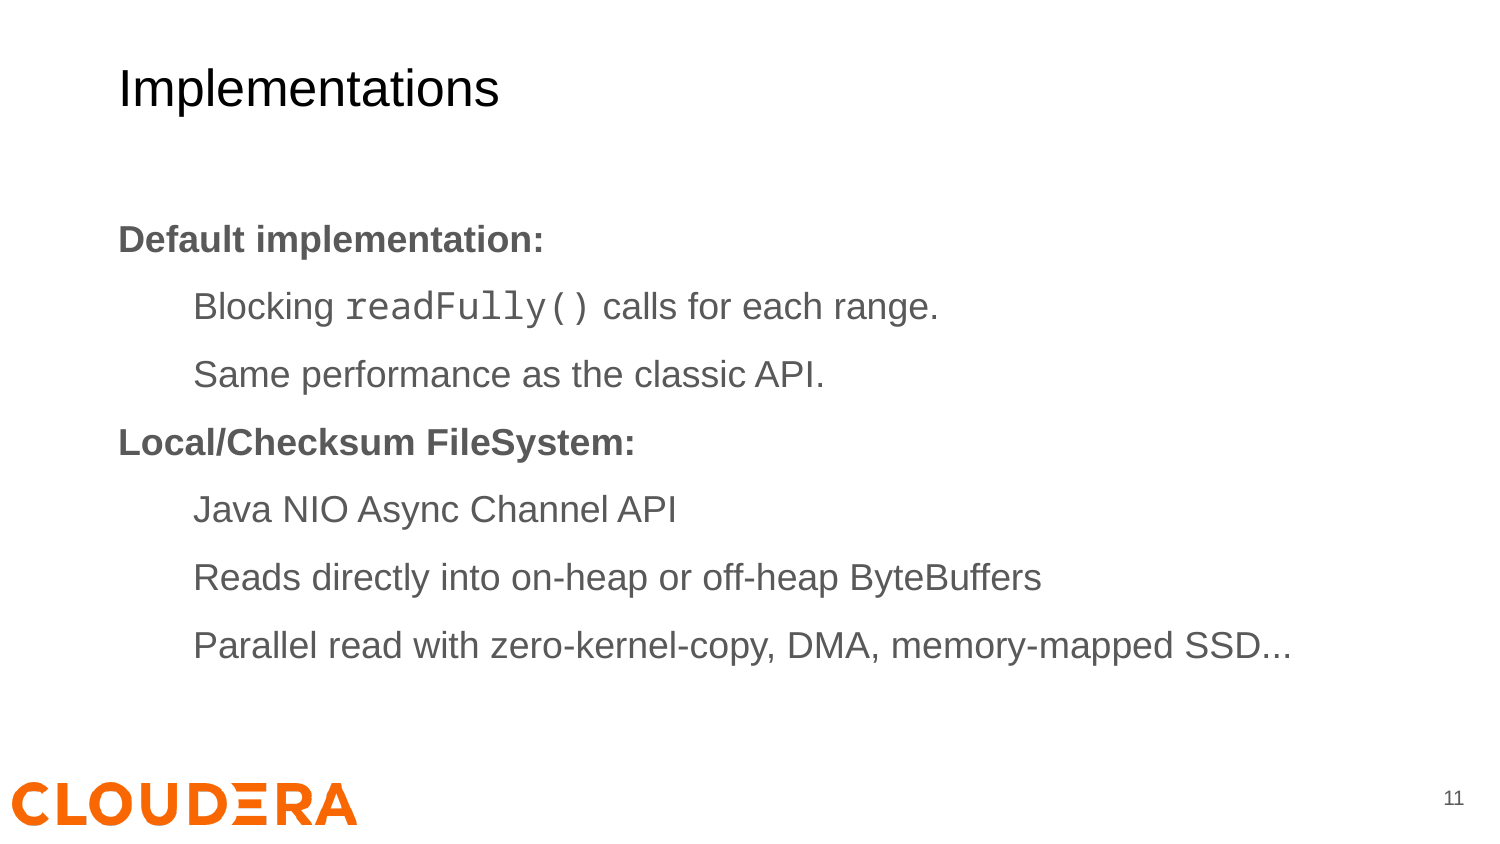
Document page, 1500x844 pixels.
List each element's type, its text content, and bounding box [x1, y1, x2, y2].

list Default implementation: Blocking readFully() calls for each range. Same performance as the classic API. Local/Checksum FileSystem: Java NIO Async Channel API Reads directly into on-heap or off-heap ByteBuffers Parallel read with zero-kernel-copy, DMA, memory-mapped SSD... [103, 202, 1397, 739]
slide_number <number> [1389, 764, 1480, 830]
title Implementations [103, 44, 1397, 202]
picture [12, 740, 357, 826]
